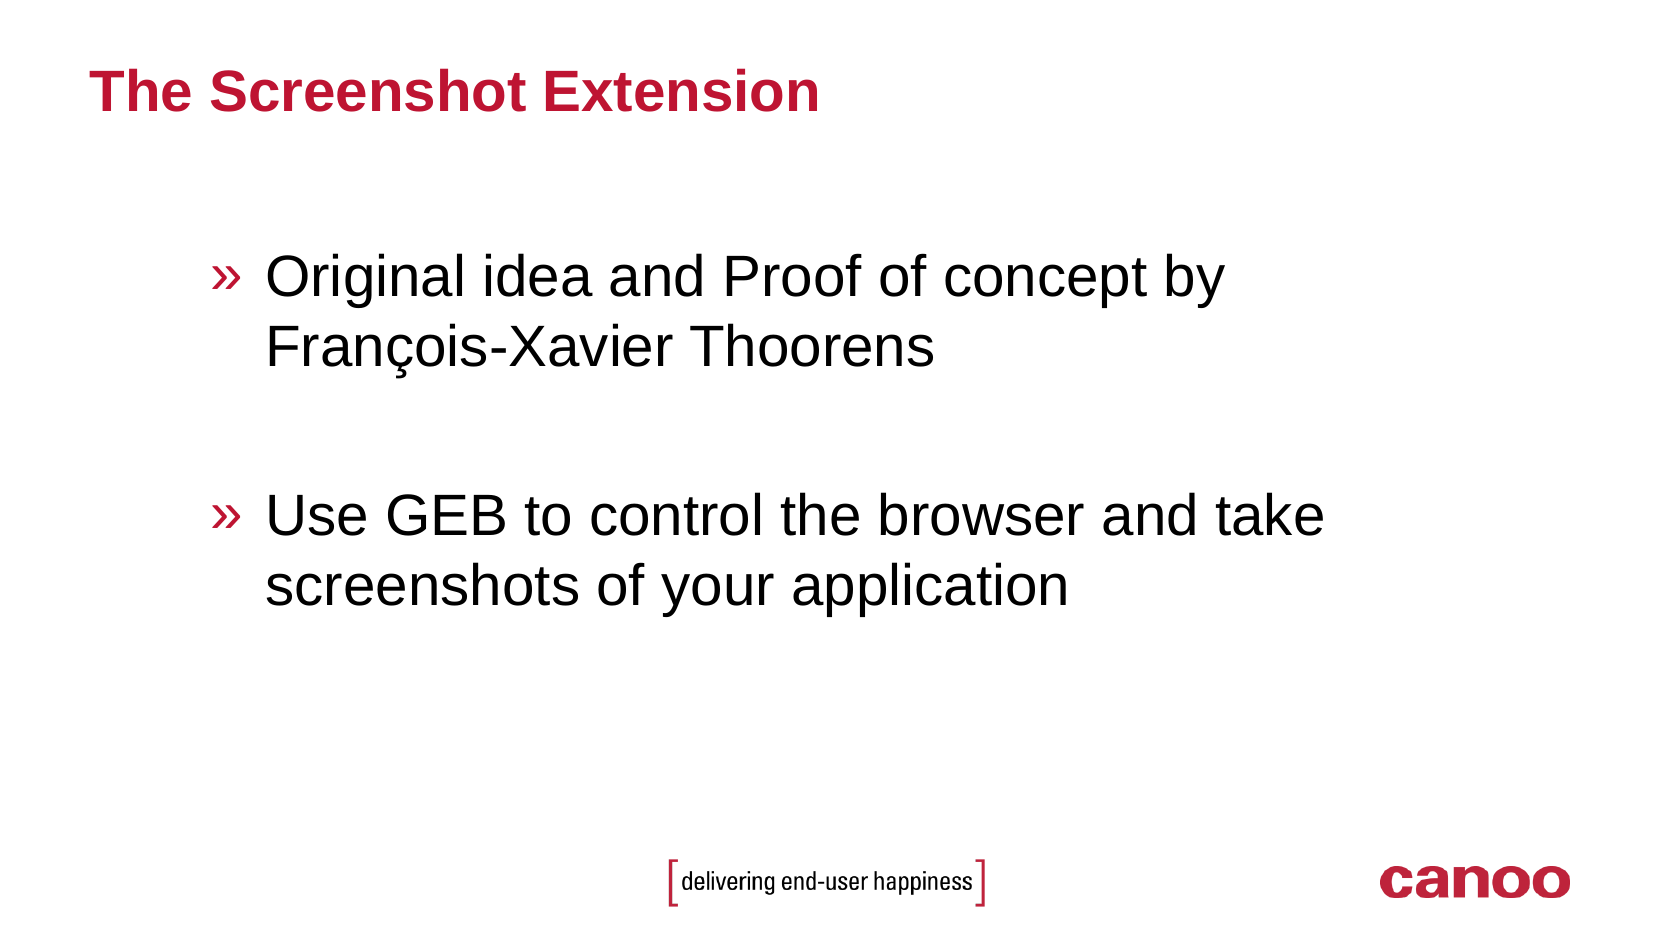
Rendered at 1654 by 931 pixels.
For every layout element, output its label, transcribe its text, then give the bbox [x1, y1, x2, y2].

list Original idea and Proof of concept by François-Xavier Thoorens Use GEB to control the browser and take screenshots of your application [195, 230, 1486, 756]
picture [1380, 866, 1570, 898]
title The Screenshot Extension [75, 45, 1591, 136]
picture [662, 855, 991, 910]
